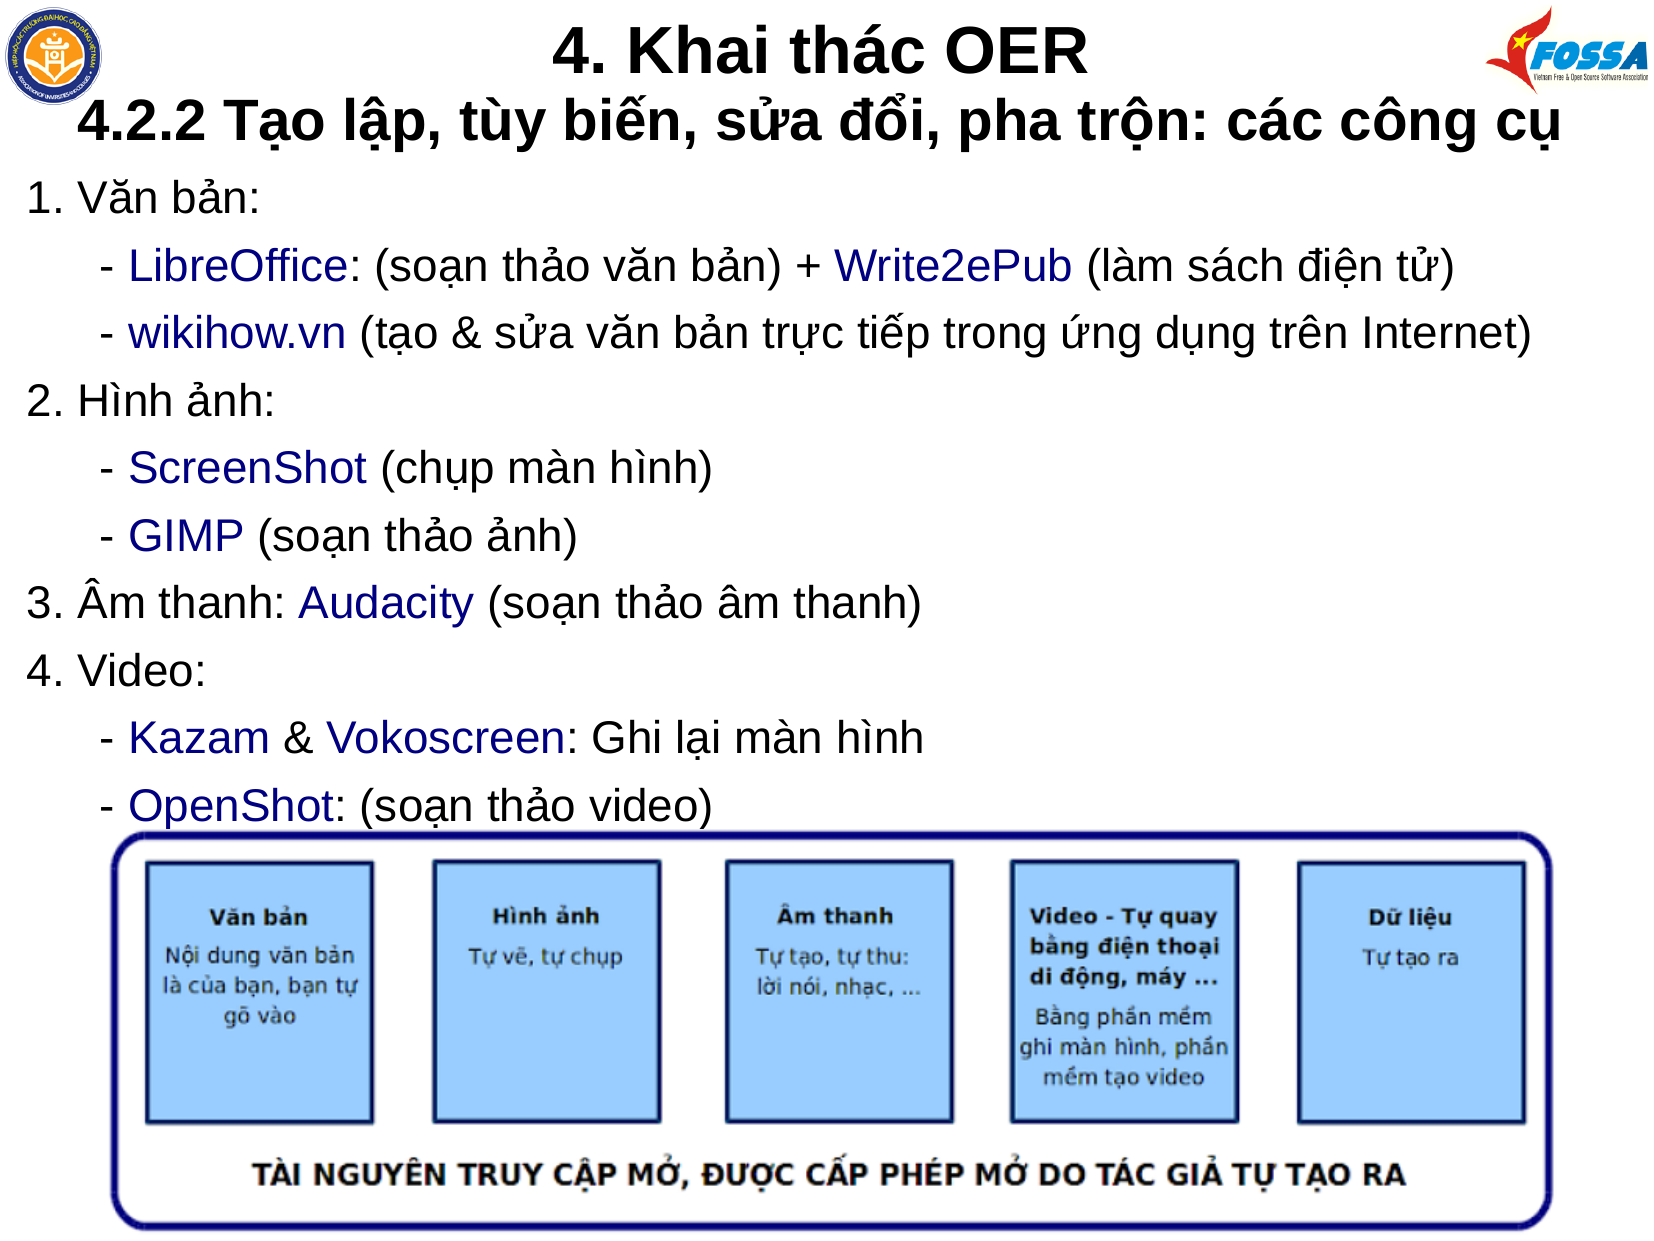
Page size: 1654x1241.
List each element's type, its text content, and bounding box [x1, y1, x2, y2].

text_box 1. Văn bản: - LibreOffice: (soạn thảo văn bản) + Write2ePub (làm sách điện tử) - wikihow.vn (tạo & sửa văn bản trực tiếp trong ứng dụng trên Internet) 2. Hình ảnh: - ScreenShot (chụp màn hình) - GIMP (soạn thảo ảnh) 3. Âm thanh: Audacity (soạn thảo âm thanh) 4. Video: - Kazam & Vokoscreen: Ghi lại màn hình - OpenShot: (soạn thảo video) [11, 154, 1625, 839]
picture [1485, 5, 1648, 95]
title 4. Khai thác OER 4.2.2 Tạo lập, tùy biến, sửa đổi, pha trộn: các công cụ [77, 12, 1566, 153]
picture [1, 5, 107, 107]
picture [100, 829, 1560, 1236]
